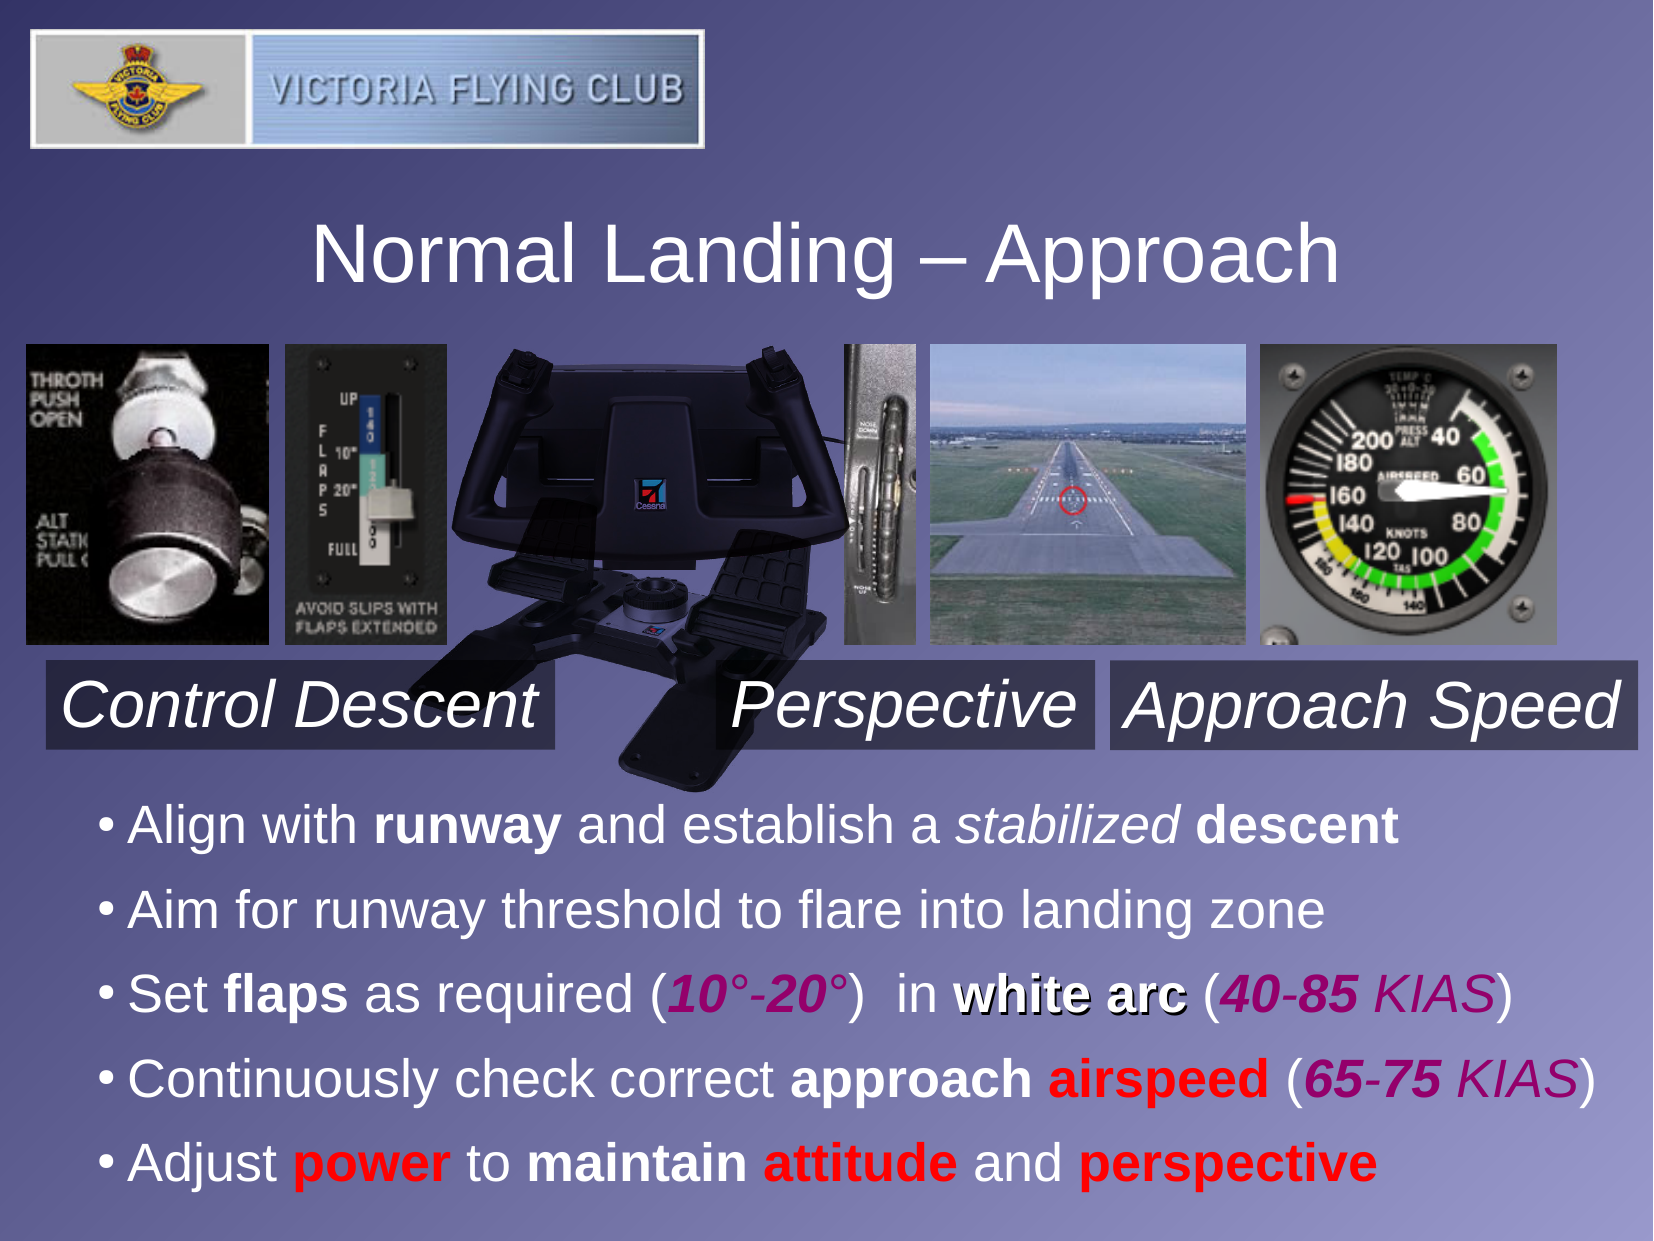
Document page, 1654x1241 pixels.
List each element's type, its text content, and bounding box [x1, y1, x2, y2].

picture [30, 29, 705, 149]
list Align with runway and establish a stabilized descent Aim for runway threshold to flare into landing zone Set flaps as required (10°-20°) in white arc (40-85 KIAS) Continuously check correct approach airspeed (65-75 KIAS) Adjust power to maintain attitude and perspective [82, 795, 1606, 1201]
picture [26, 344, 269, 646]
picture [930, 344, 1246, 646]
picture [285, 344, 916, 796]
text_box Control Descent [45, 660, 556, 750]
text_box Perspective [715, 660, 1096, 750]
text_box Approach Speed [1110, 660, 1639, 751]
picture [1260, 344, 1557, 646]
title Normal Landing – Approach [82, 150, 1571, 358]
